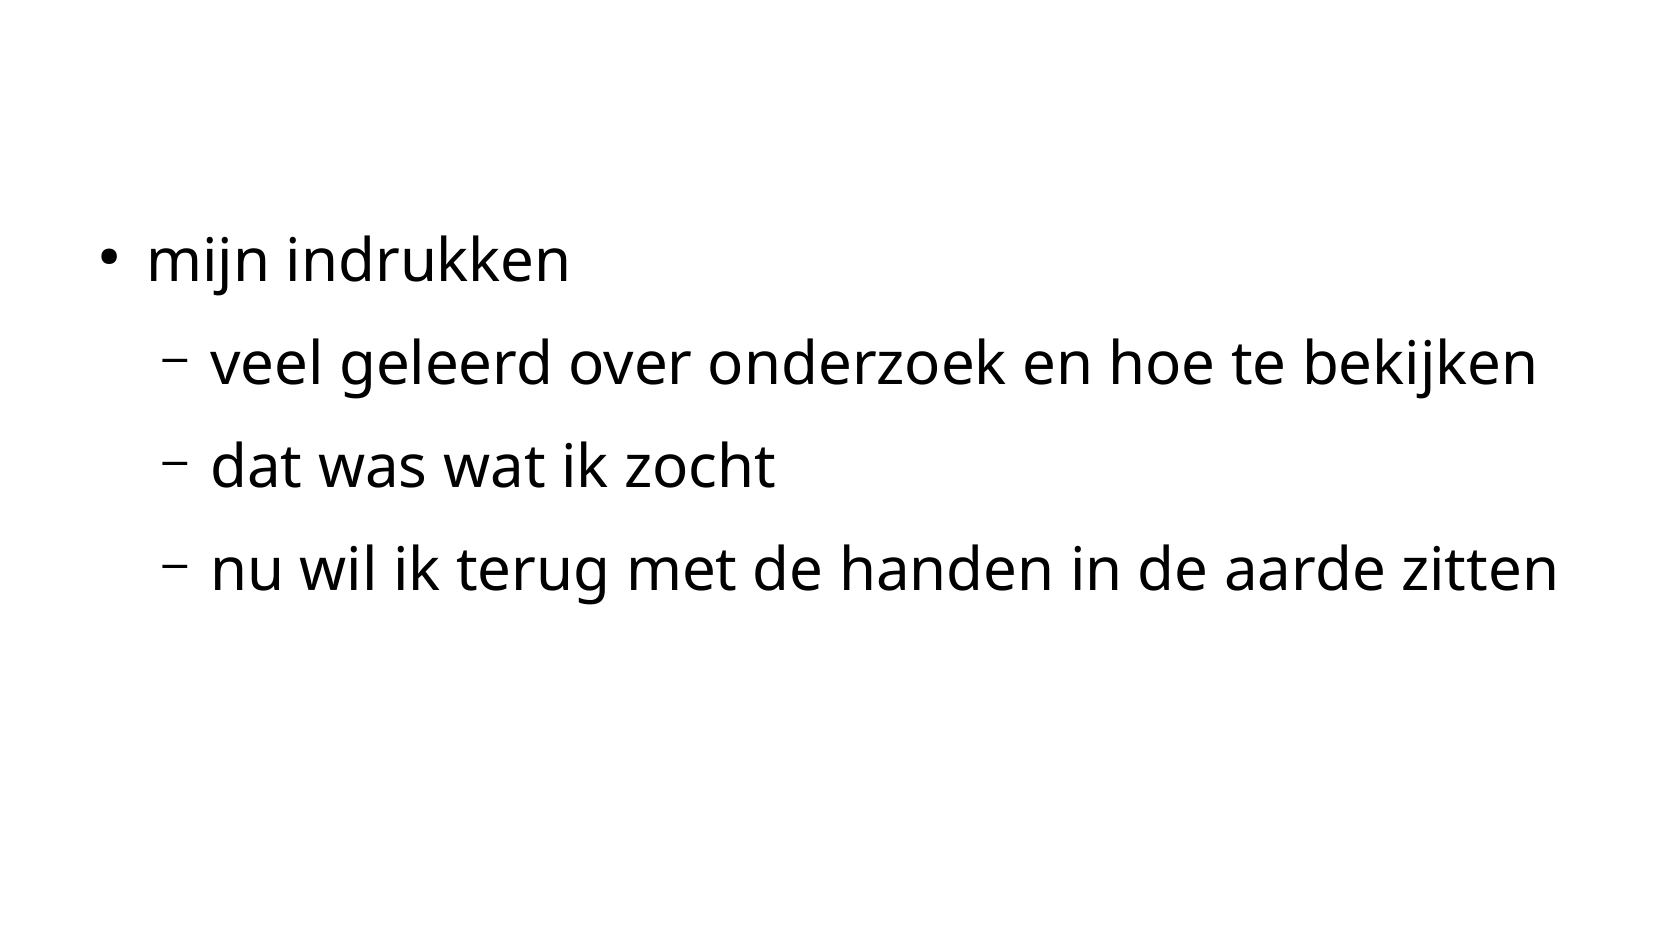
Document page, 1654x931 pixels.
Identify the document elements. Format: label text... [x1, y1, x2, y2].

list mijn indrukken veel geleerd over onderzoek en hoe te bekijken dat was wat ik zocht nu wil ik terug met de handen in de aarde zitten [82, 217, 1571, 758]
